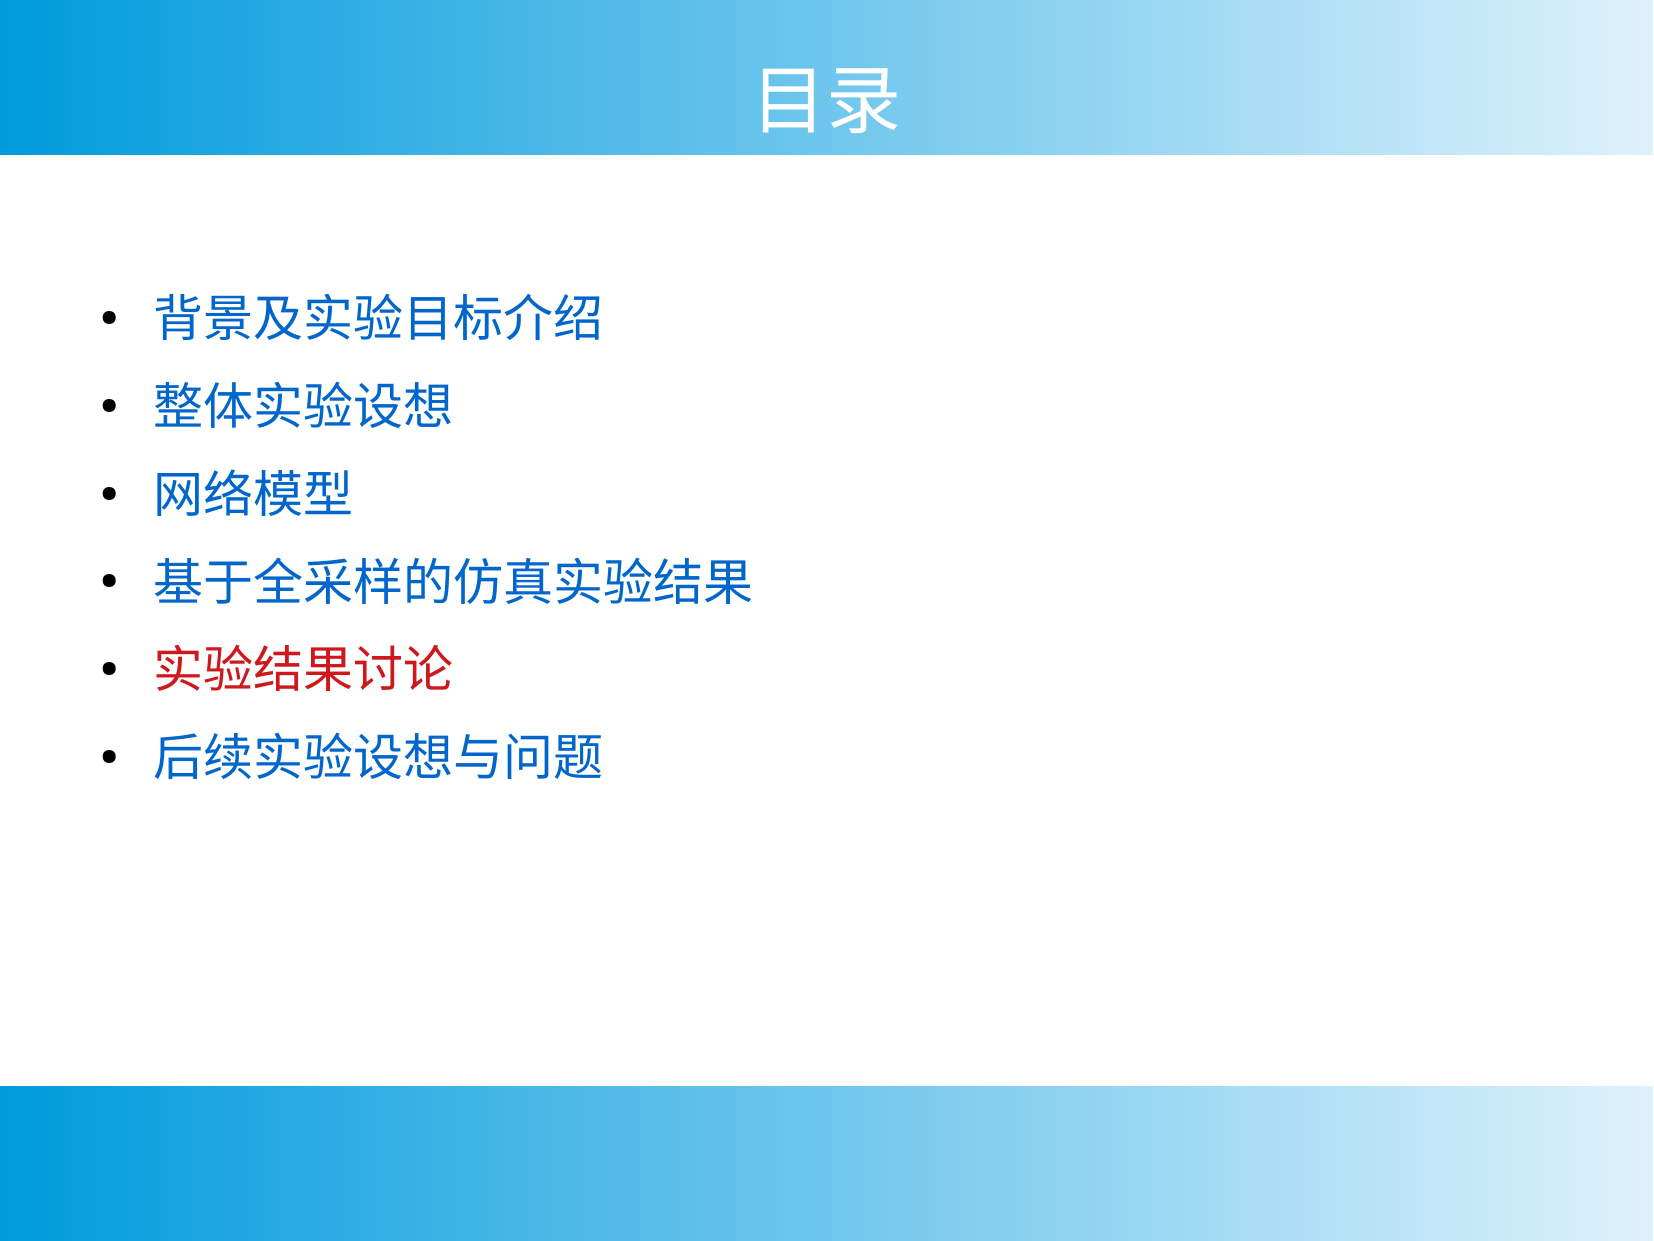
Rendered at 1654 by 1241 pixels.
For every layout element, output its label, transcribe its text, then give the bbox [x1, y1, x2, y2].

title 目录 [82, 49, 1571, 155]
list 背景及实验目标介绍 整体实验设想 网络模型 基于全采样的仿真实验结果 实验结果讨论 后续实验设想与问题 [82, 290, 1571, 1010]
